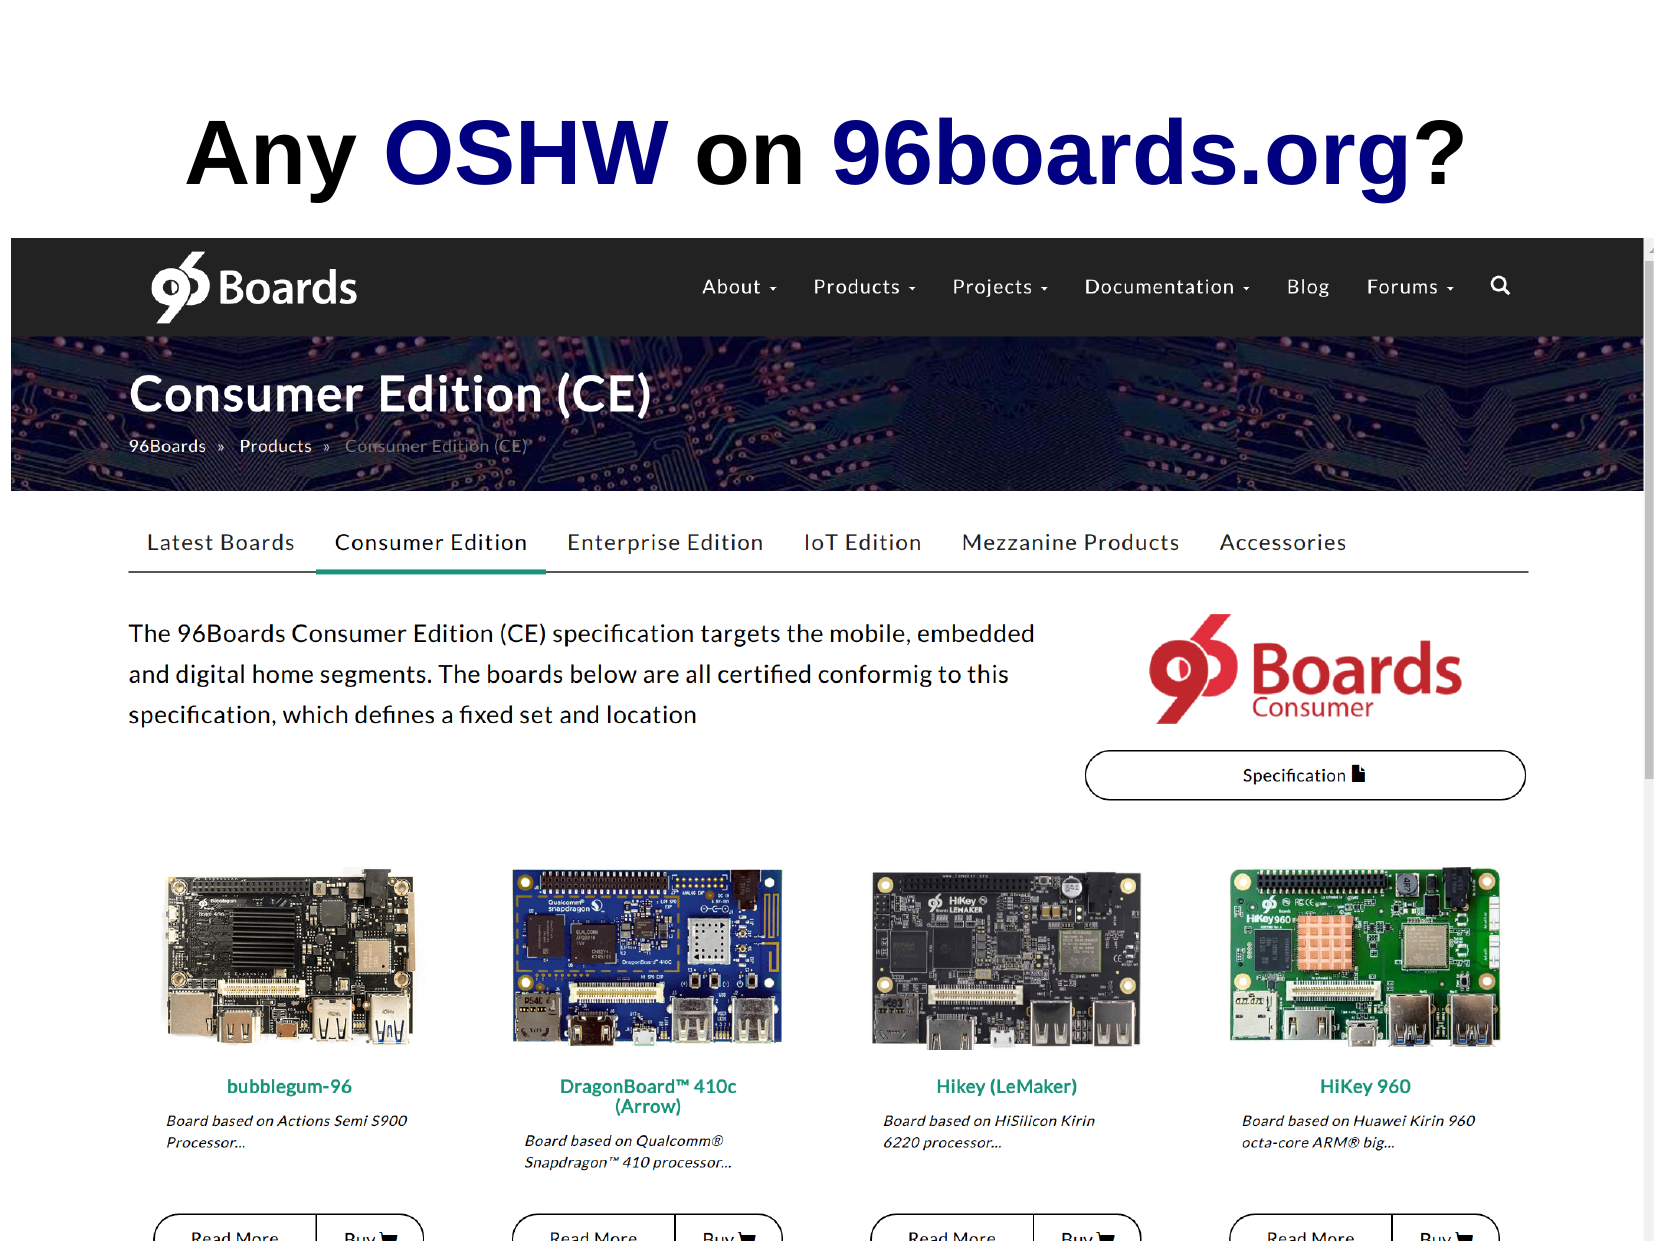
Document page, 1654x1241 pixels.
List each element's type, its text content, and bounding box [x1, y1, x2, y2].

picture [11, 238, 1654, 1241]
title Any OSHW on 96boards.org? [82, 49, 1571, 238]
